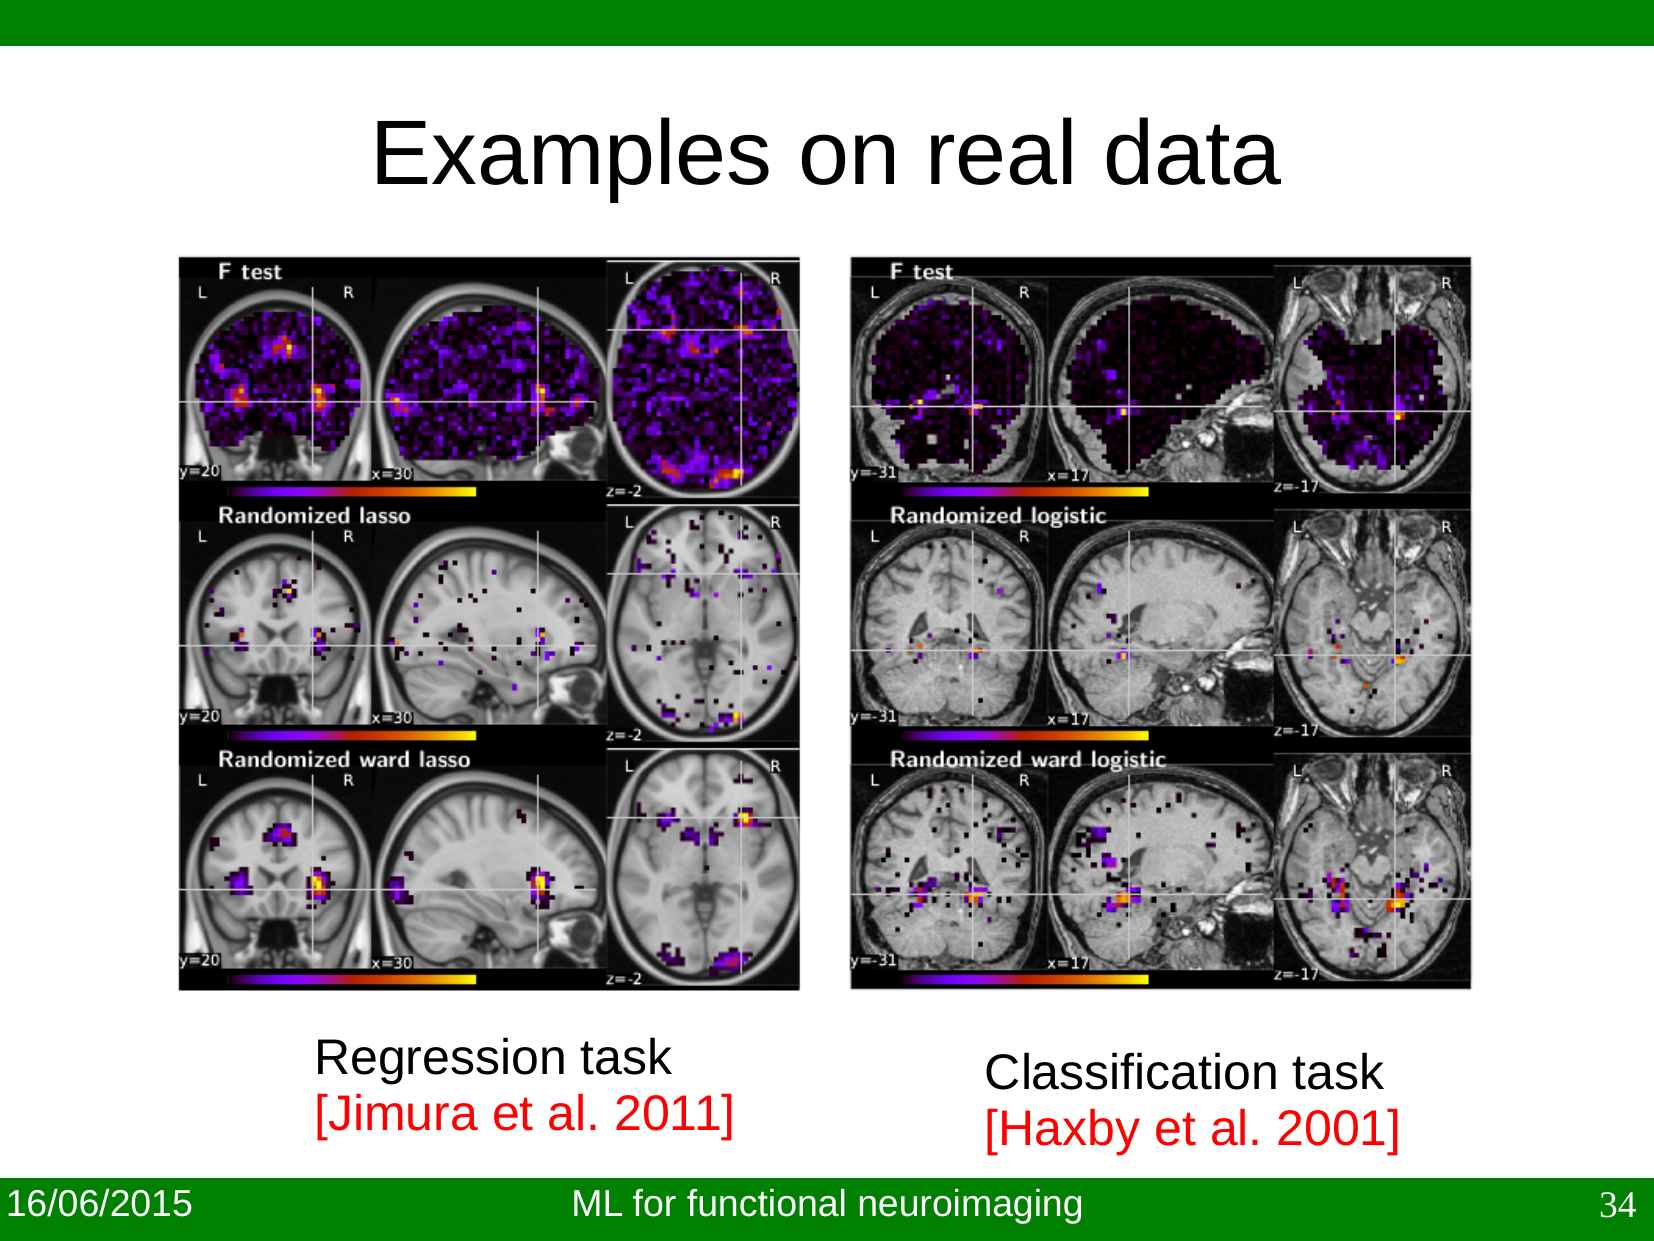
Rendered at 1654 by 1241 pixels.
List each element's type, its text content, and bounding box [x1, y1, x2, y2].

title Examples on real data [82, 49, 1571, 257]
picture [162, 245, 1493, 997]
text_box Classification task [Haxby et al. 2001] [970, 1037, 1417, 1165]
text_box Regression task [Jimura et al. 2011] [299, 1021, 755, 1149]
